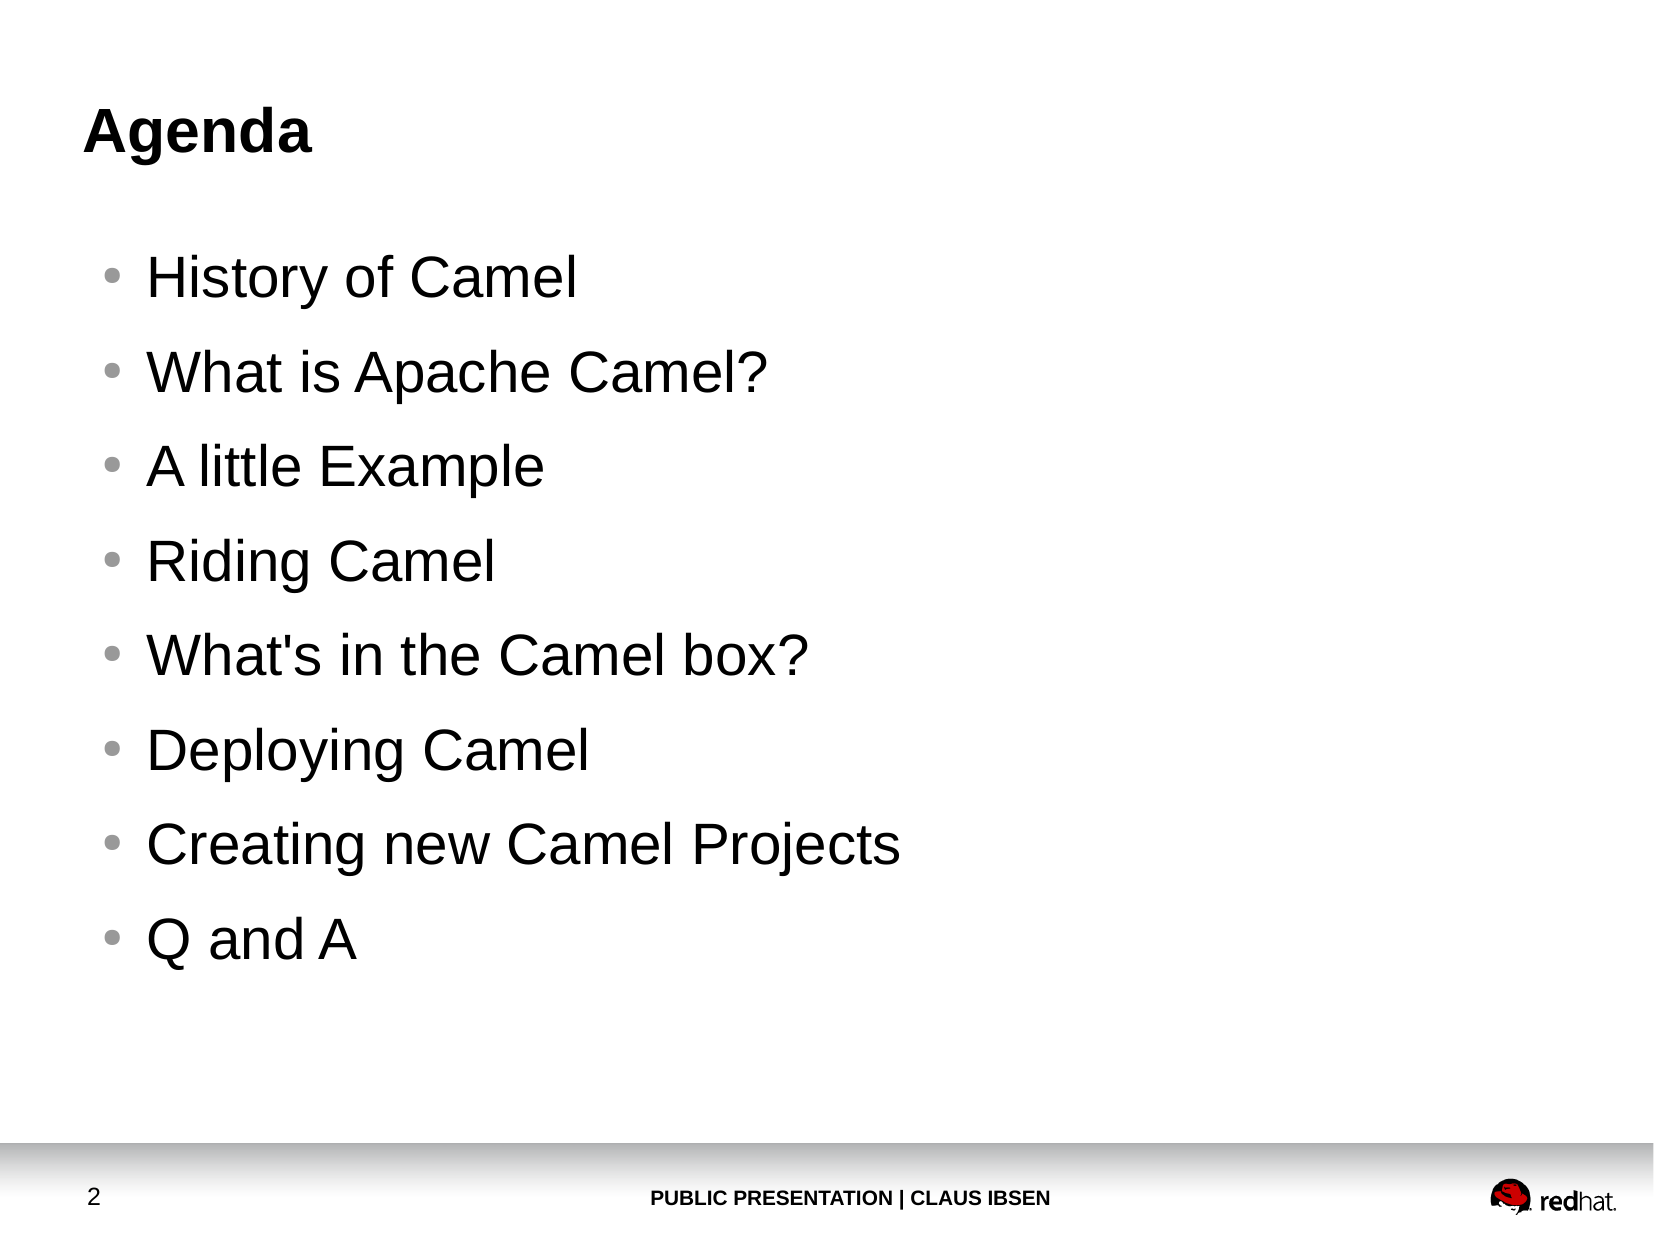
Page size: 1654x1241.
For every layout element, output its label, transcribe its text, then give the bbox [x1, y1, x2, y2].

list History of Camel What is Apache Camel? A little Example Riding Camel What's in the Camel box? Deploying Camel Creating new Camel Projects Q and A [86, 244, 1576, 1039]
title Agenda [82, 37, 1571, 226]
picture [0, 1143, 1654, 1241]
